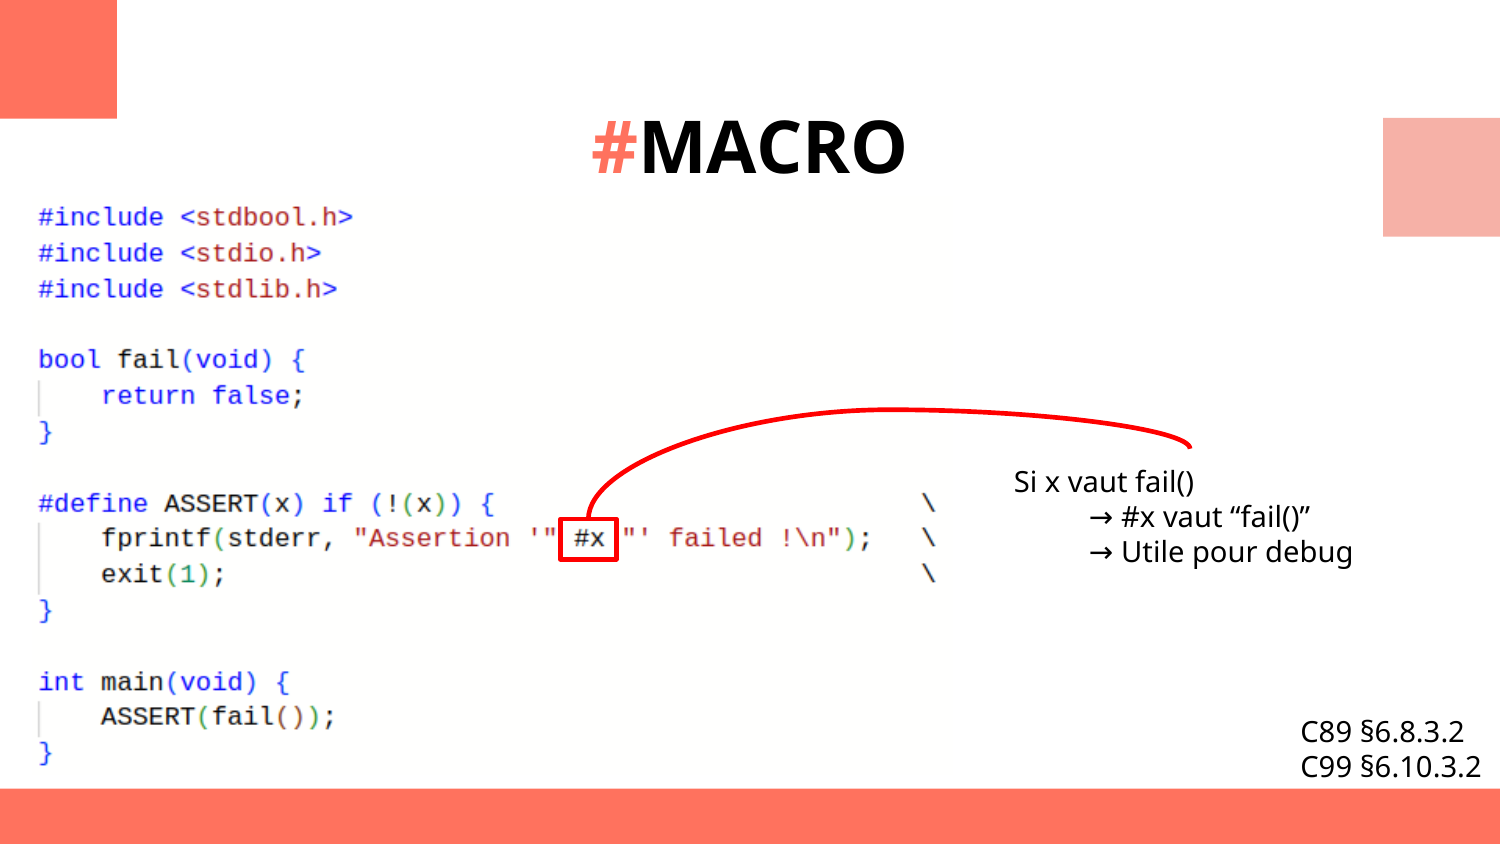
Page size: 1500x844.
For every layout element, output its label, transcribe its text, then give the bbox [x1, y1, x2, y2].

text_box Si x vaut fail() → #x vaut “fail()” → Utile pour debug [998, 448, 1382, 568]
picture [563, 521, 614, 557]
text_box C89 §6.8.3.2 C99 §6.10.3.2 [1285, 697, 1500, 788]
picture [32, 196, 953, 775]
title #MACRO [0, 107, 1500, 181]
